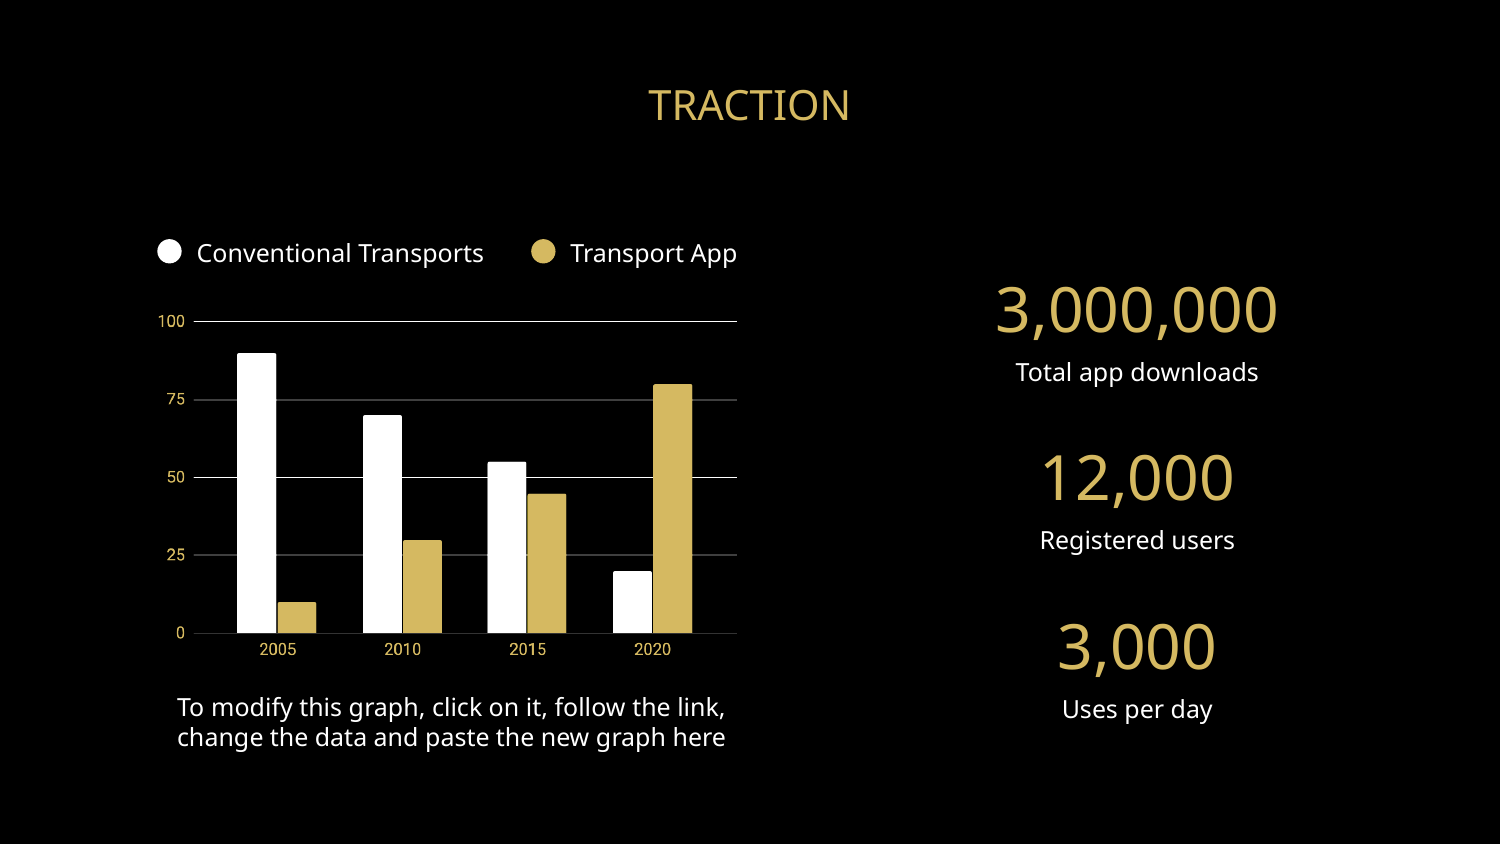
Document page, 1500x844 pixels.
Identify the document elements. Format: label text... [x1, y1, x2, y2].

picture [138, 294, 756, 677]
title 3,000 [952, 589, 1323, 678]
title TRACTION [348, 60, 1152, 144]
text_box Registered users [929, 509, 1346, 576]
title 3,000,000 [952, 251, 1323, 341]
text_box Uses per day [929, 678, 1346, 745]
text_box [157, 239, 182, 264]
text_box To modify this graph, click on it, follow the link, change the data and paste the new graph here [140, 676, 764, 760]
text_box Total app downloads [929, 341, 1346, 407]
text_box Transport App [555, 222, 893, 280]
text_box Conventional Transports [181, 222, 519, 280]
title 12,000 [952, 420, 1323, 509]
text_box [531, 239, 556, 264]
